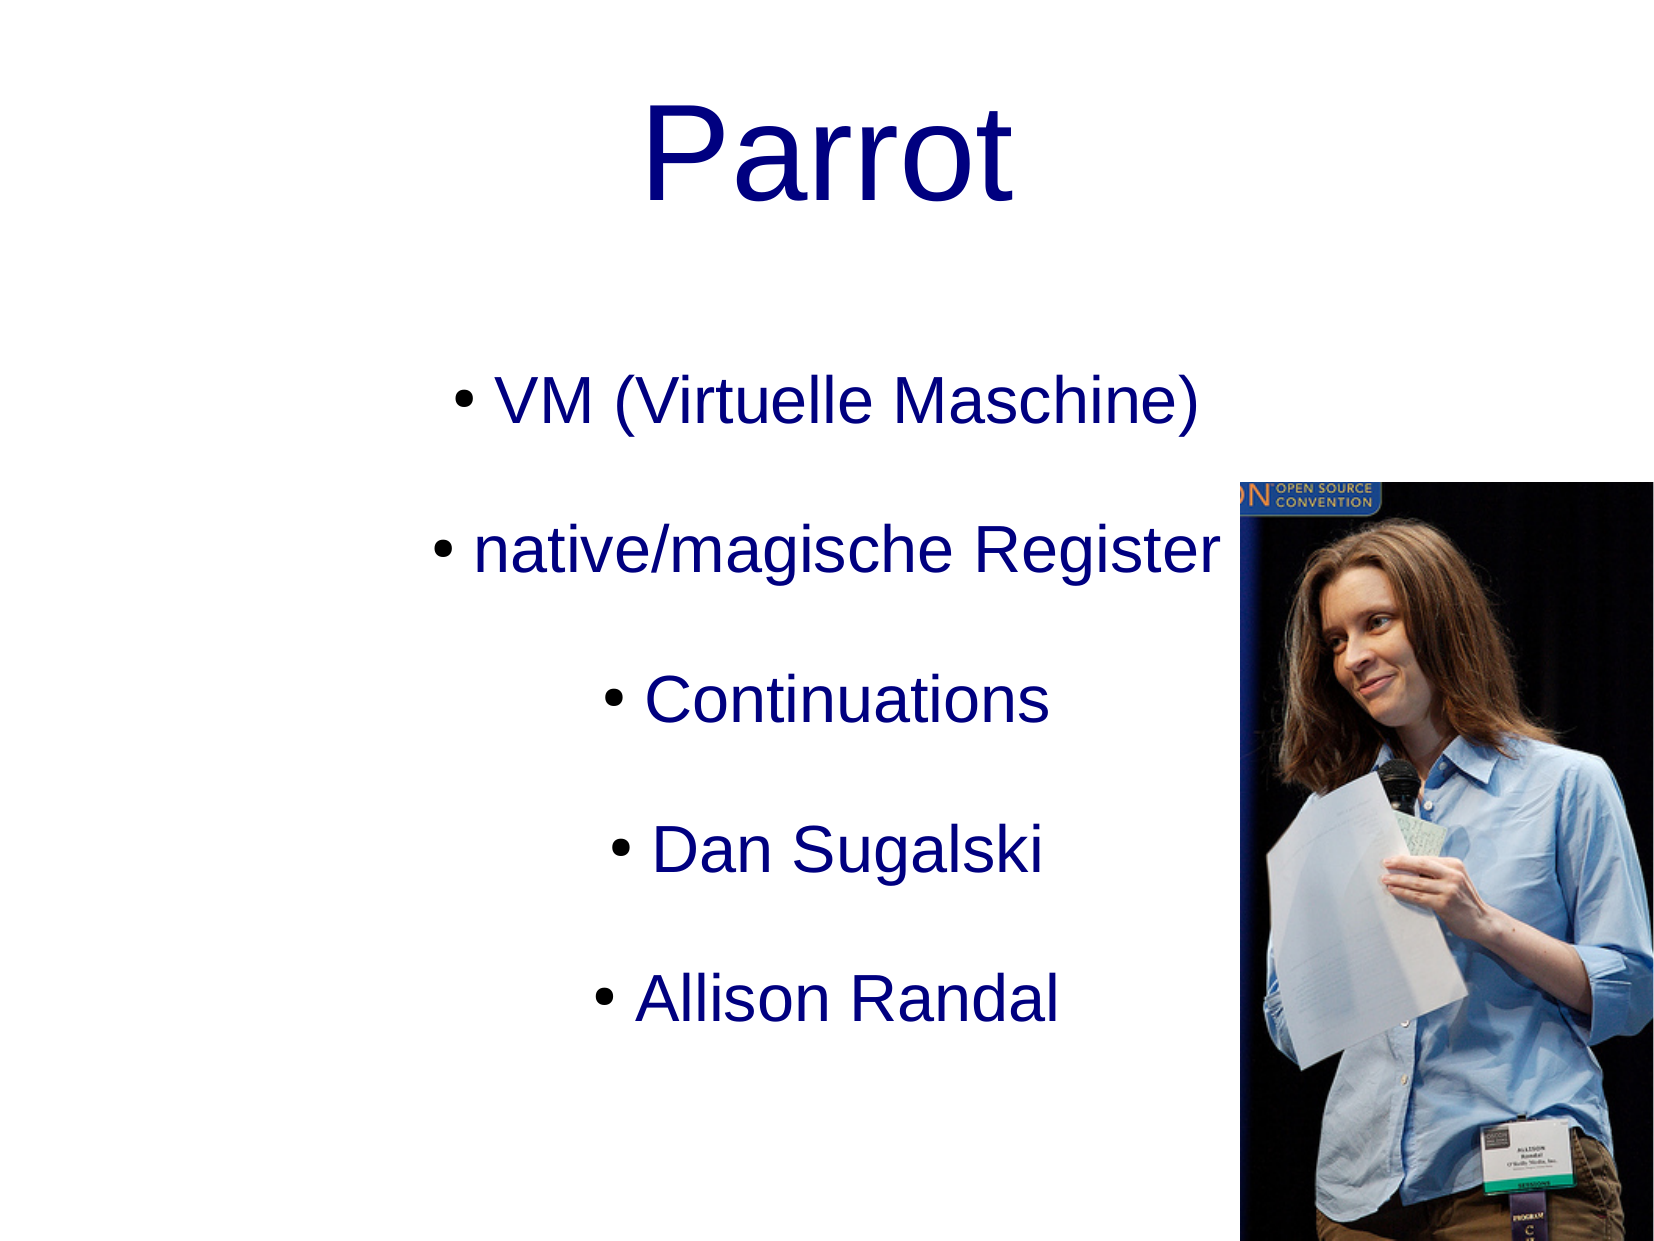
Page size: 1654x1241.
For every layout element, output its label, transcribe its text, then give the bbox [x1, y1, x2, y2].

picture [1240, 482, 1654, 1241]
title Parrot [82, 49, 1571, 257]
subtitle VM (Virtuelle Maschine) native/magische Register Continuations Dan Sugalski Allison Randal [82, 290, 1571, 1109]
